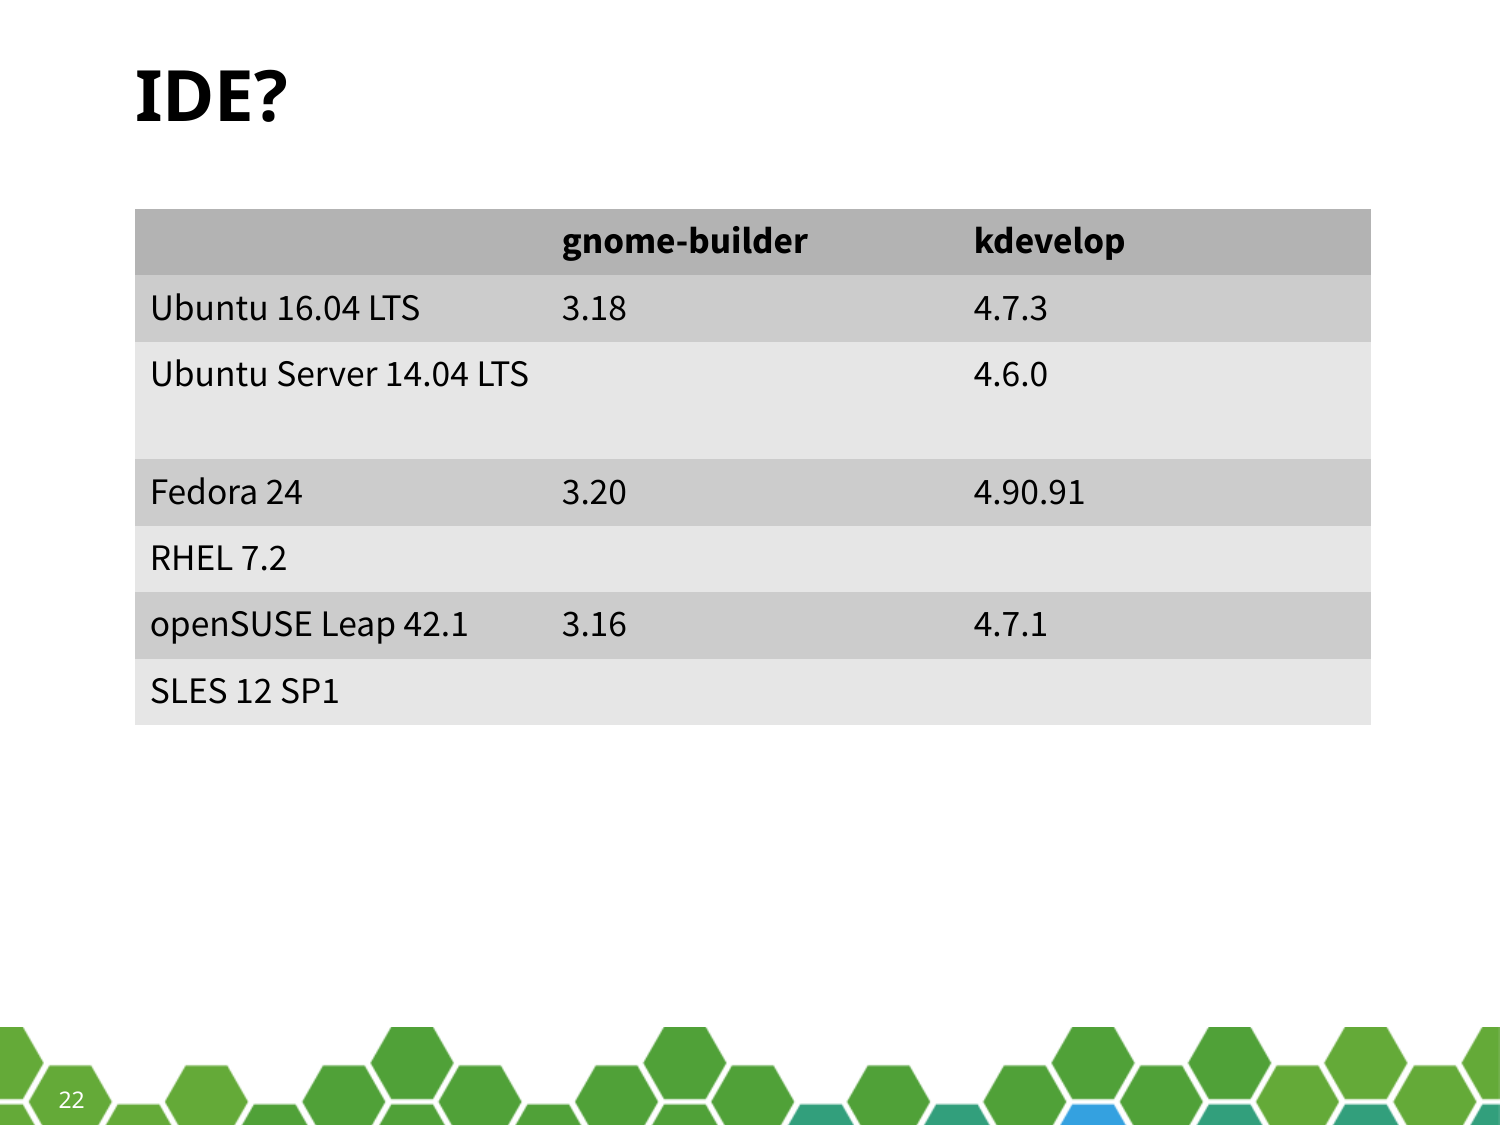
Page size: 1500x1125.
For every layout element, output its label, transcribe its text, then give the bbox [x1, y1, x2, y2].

table_cell 3.16 [547, 592, 959, 659]
table_cell Fedora 24 [135, 459, 547, 526]
table_cell 4.7.3 [959, 275, 1371, 342]
table_cell 4.6.0 [959, 342, 1371, 459]
table_cell [547, 526, 959, 592]
table_header kdevelop [959, 209, 1371, 275]
table_cell RHEL 7.2 [135, 526, 547, 592]
title IDE? [135, 12, 1372, 175]
table_cell openSUSE Leap 42.1 [135, 592, 547, 659]
table_cell 3.18 [547, 275, 959, 342]
table_cell [959, 659, 1371, 725]
table_header gnome-builder [547, 209, 959, 275]
table_cell 4.90.91 [959, 459, 1371, 526]
table_cell [547, 342, 959, 459]
table_cell Ubuntu 16.04 LTS [135, 275, 547, 342]
table_cell Ubuntu Server 14.04 LTS [135, 342, 547, 459]
table_cell SLES 12 SP1 [135, 659, 547, 725]
table_header [135, 209, 547, 275]
table_cell 4.7.1 [959, 592, 1371, 659]
table_cell 3.20 [547, 459, 959, 526]
table_cell [959, 526, 1371, 592]
picture [0, 1027, 1500, 1125]
table_cell [547, 659, 959, 725]
